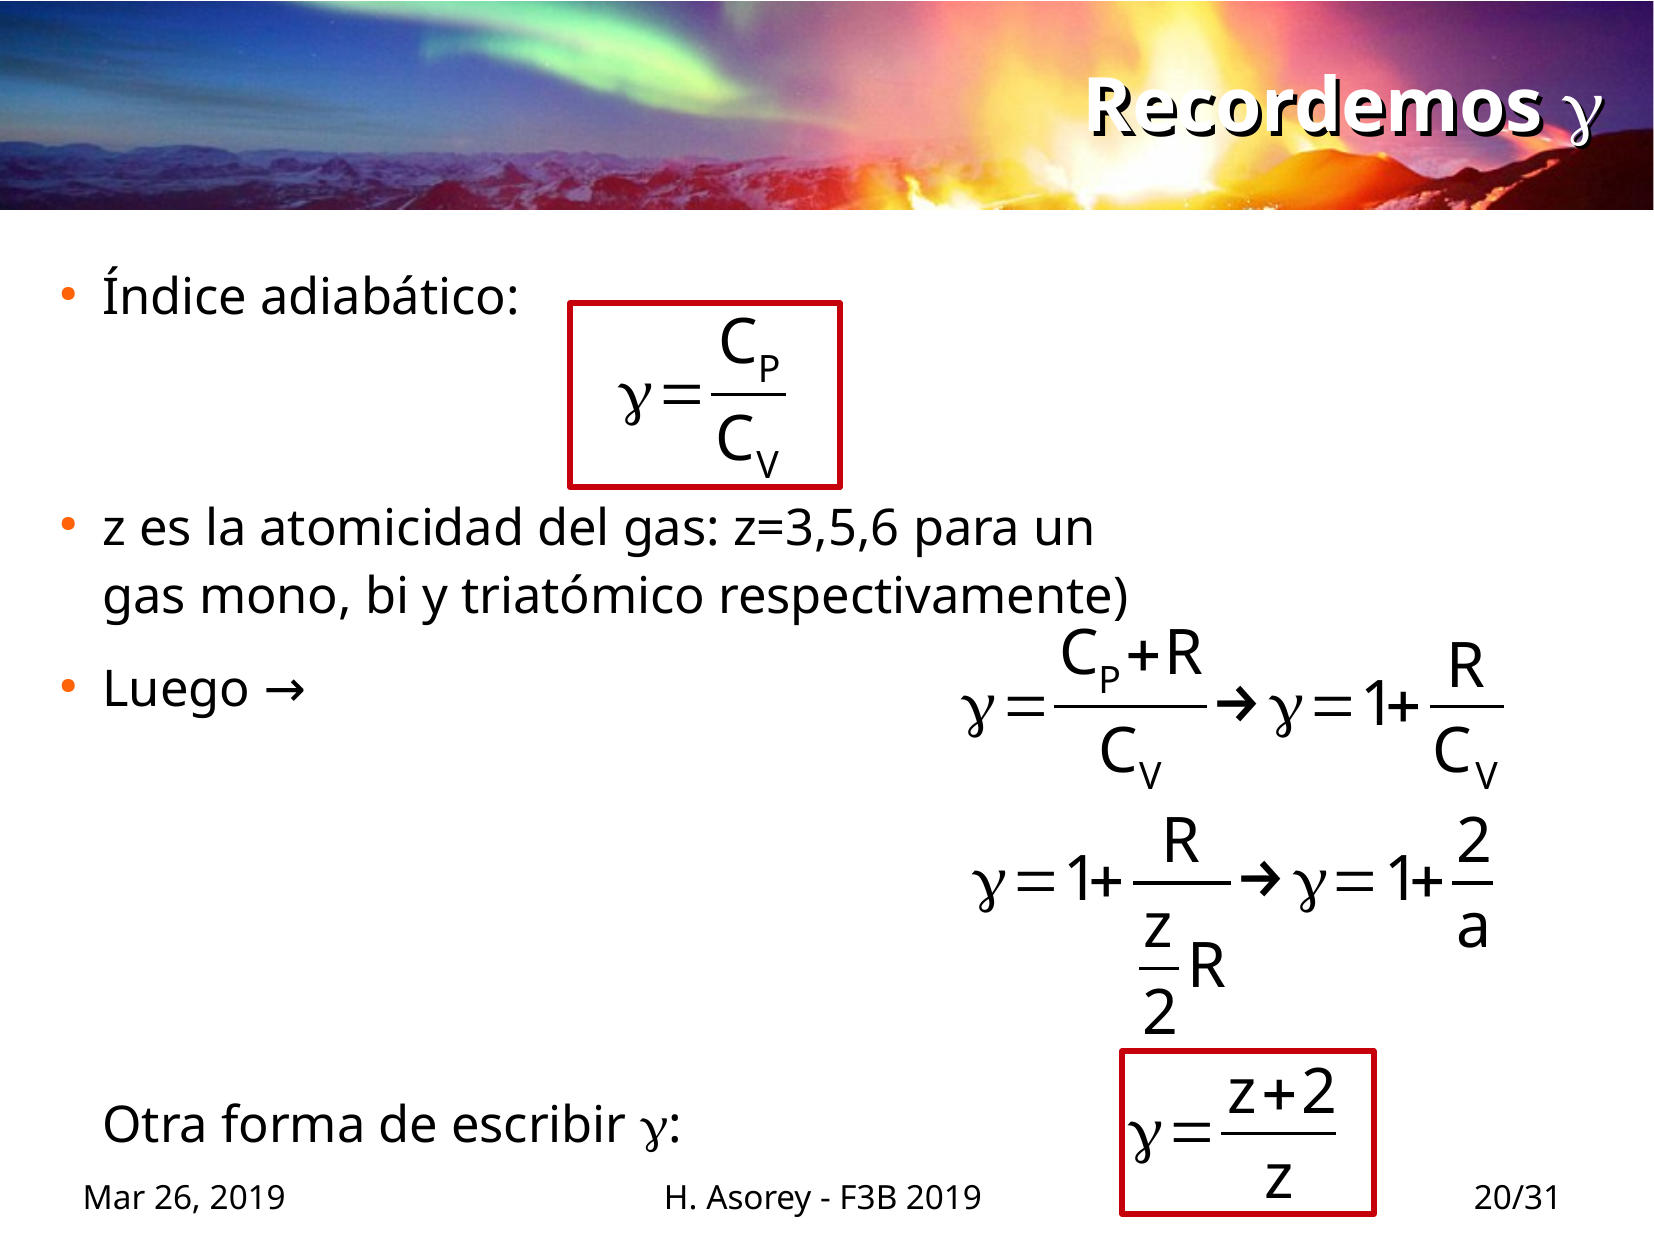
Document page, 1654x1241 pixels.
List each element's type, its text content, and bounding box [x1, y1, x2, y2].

title Recordemos g [45, 15, 1606, 191]
picture [0, 1, 1654, 210]
chart [608, 303, 796, 488]
list Índice adiabático: z es la atomicidad del gas: z=3,5,6 para un gas mono, bi y triatómico respectivamente) Luego → Otra forma de escribir g: [45, 260, 1606, 1161]
chart [952, 615, 1513, 1214]
